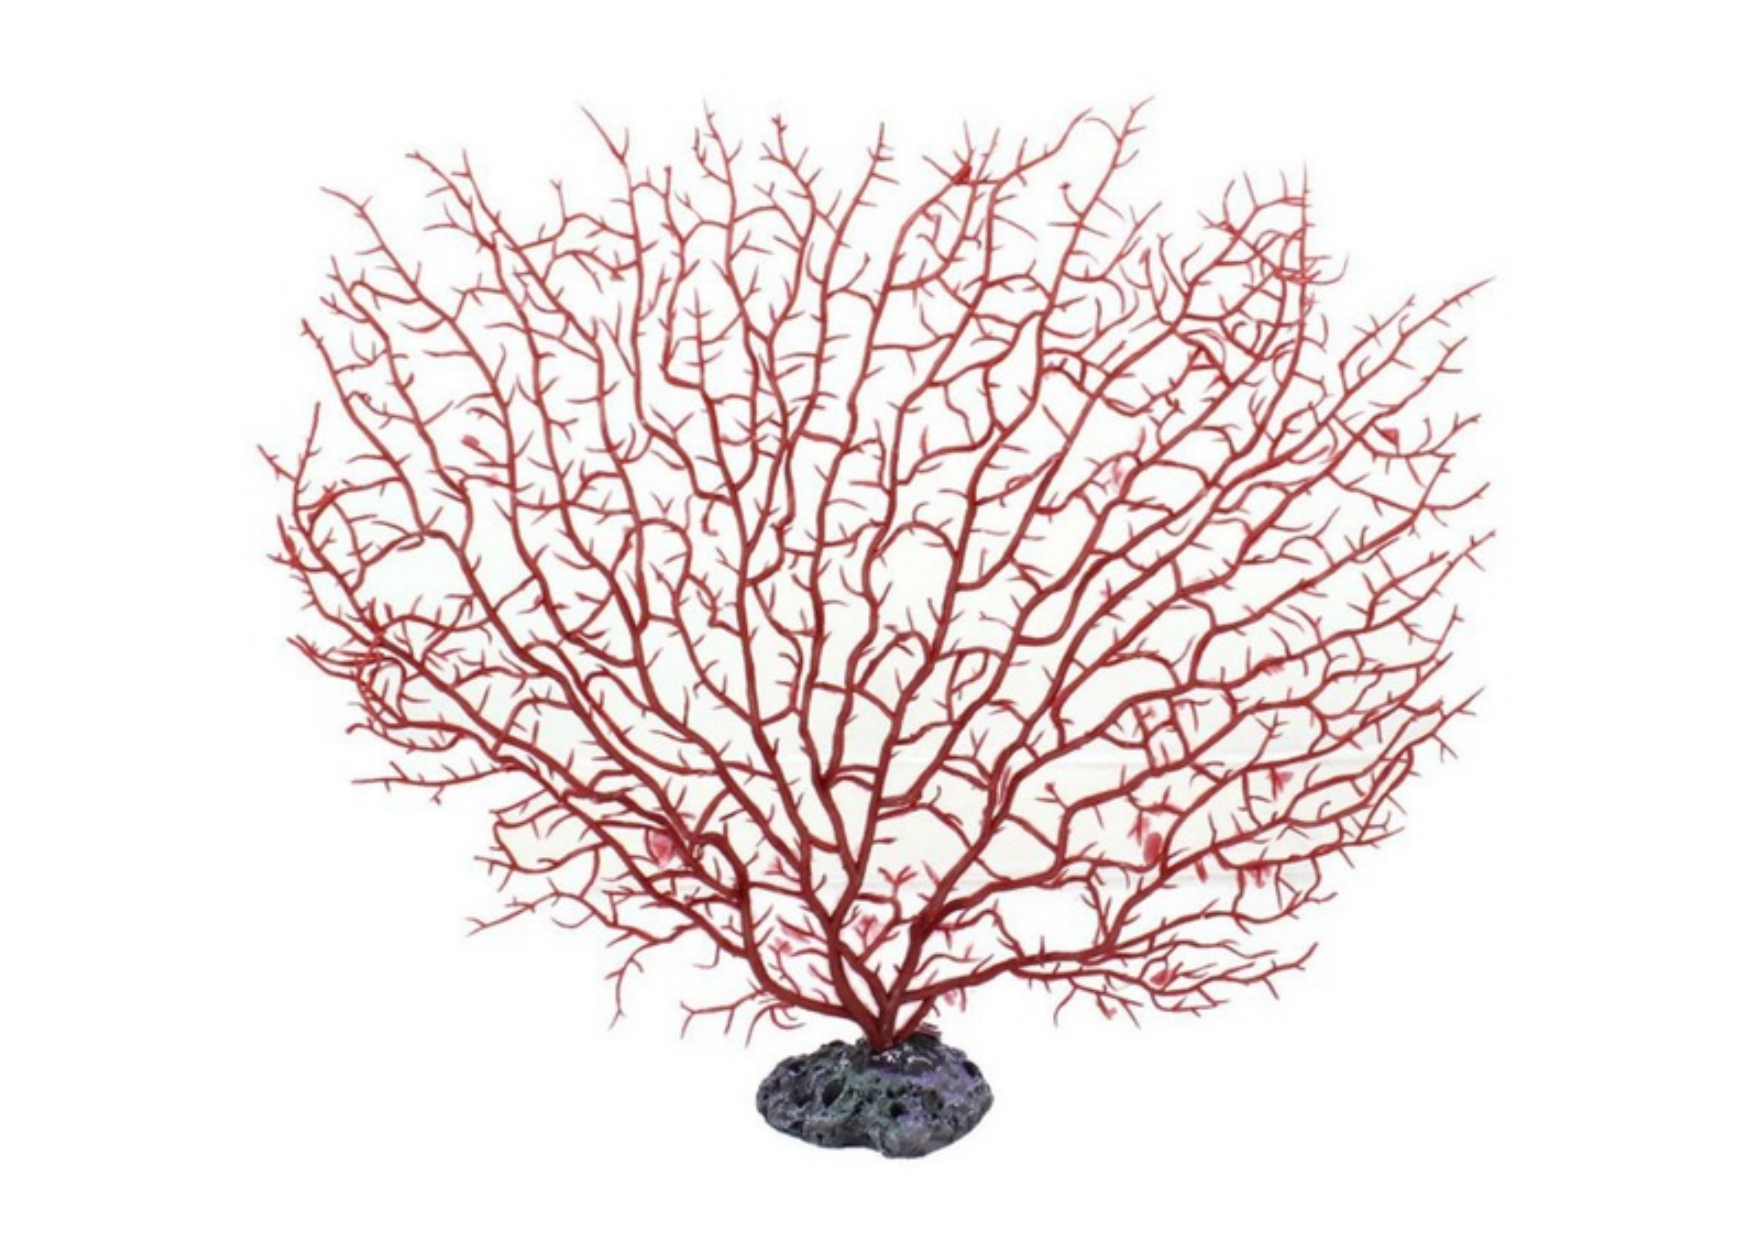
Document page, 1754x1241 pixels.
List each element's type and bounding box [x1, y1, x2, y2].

picture [227, 73, 1529, 1182]
